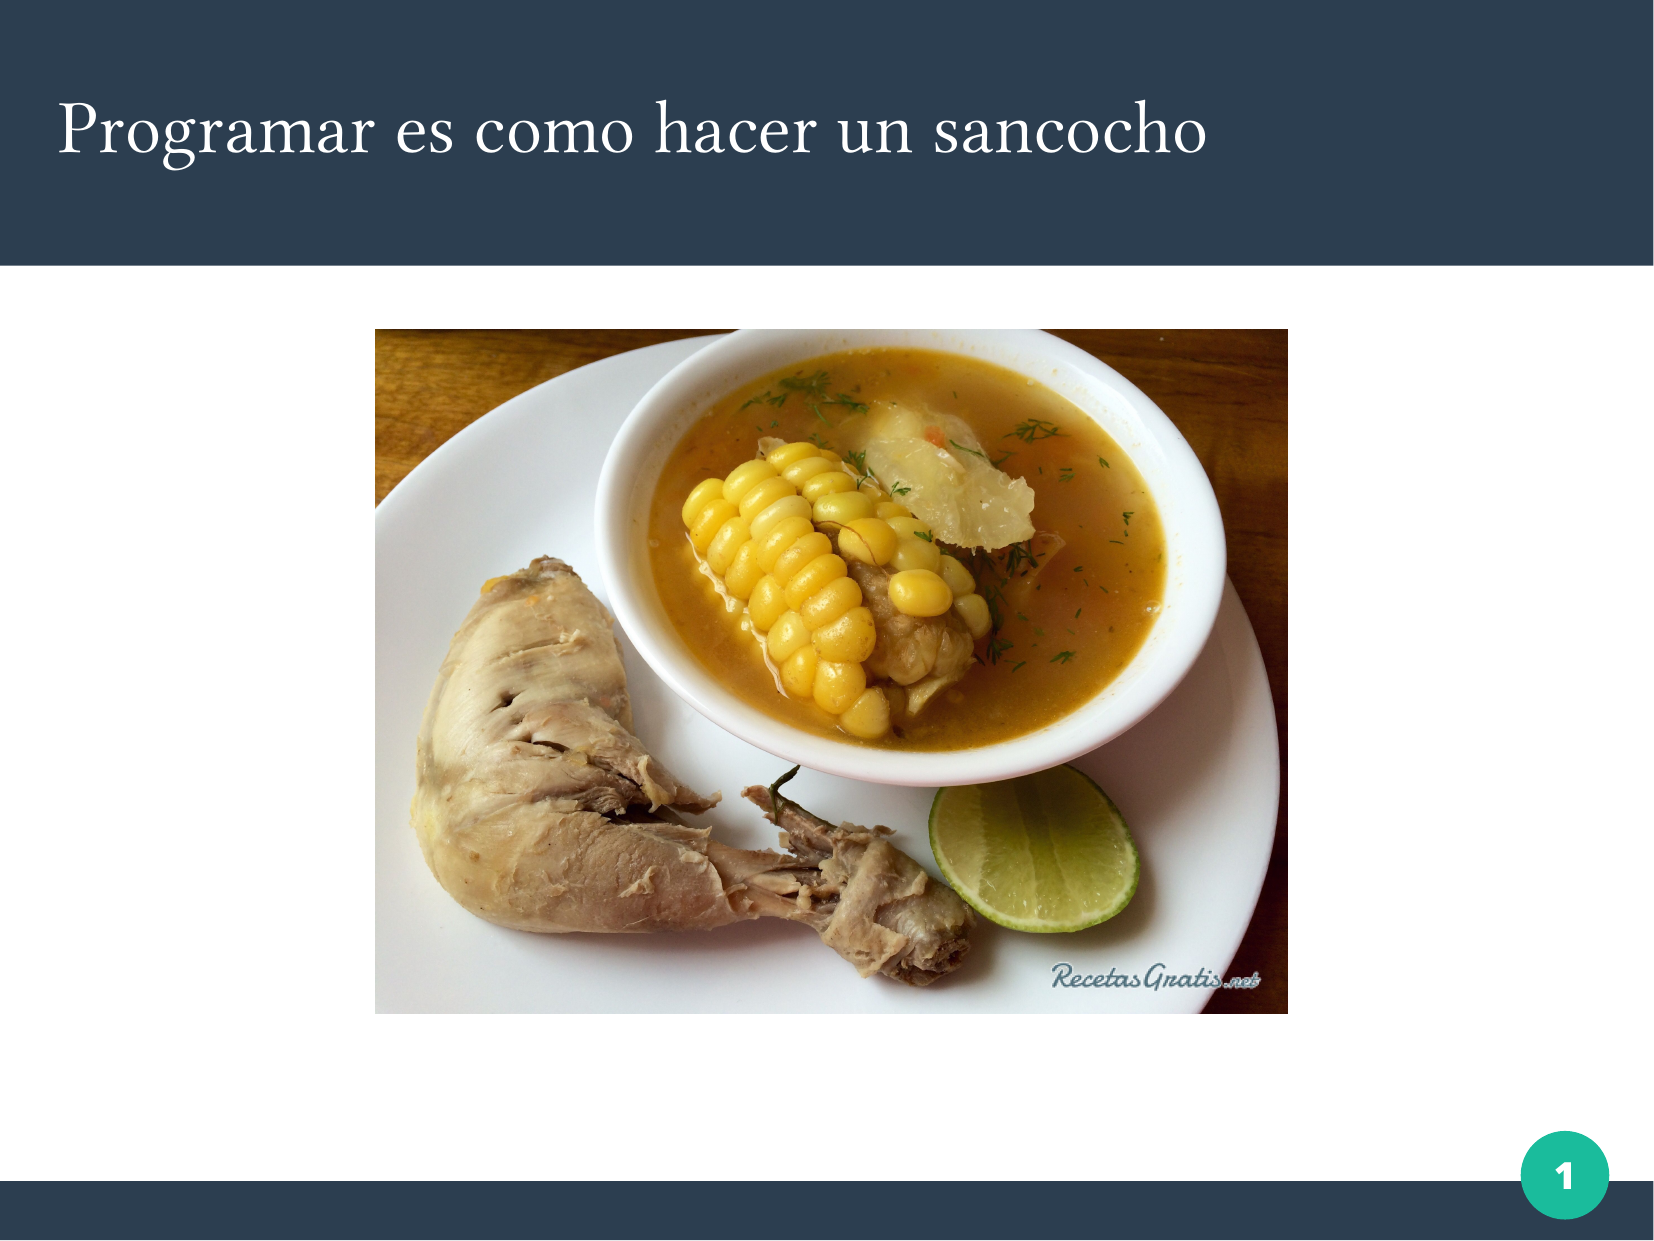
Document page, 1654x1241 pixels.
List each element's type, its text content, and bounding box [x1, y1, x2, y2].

picture [375, 329, 1288, 1015]
title Programar es como hacer un sancocho [59, 49, 1595, 207]
